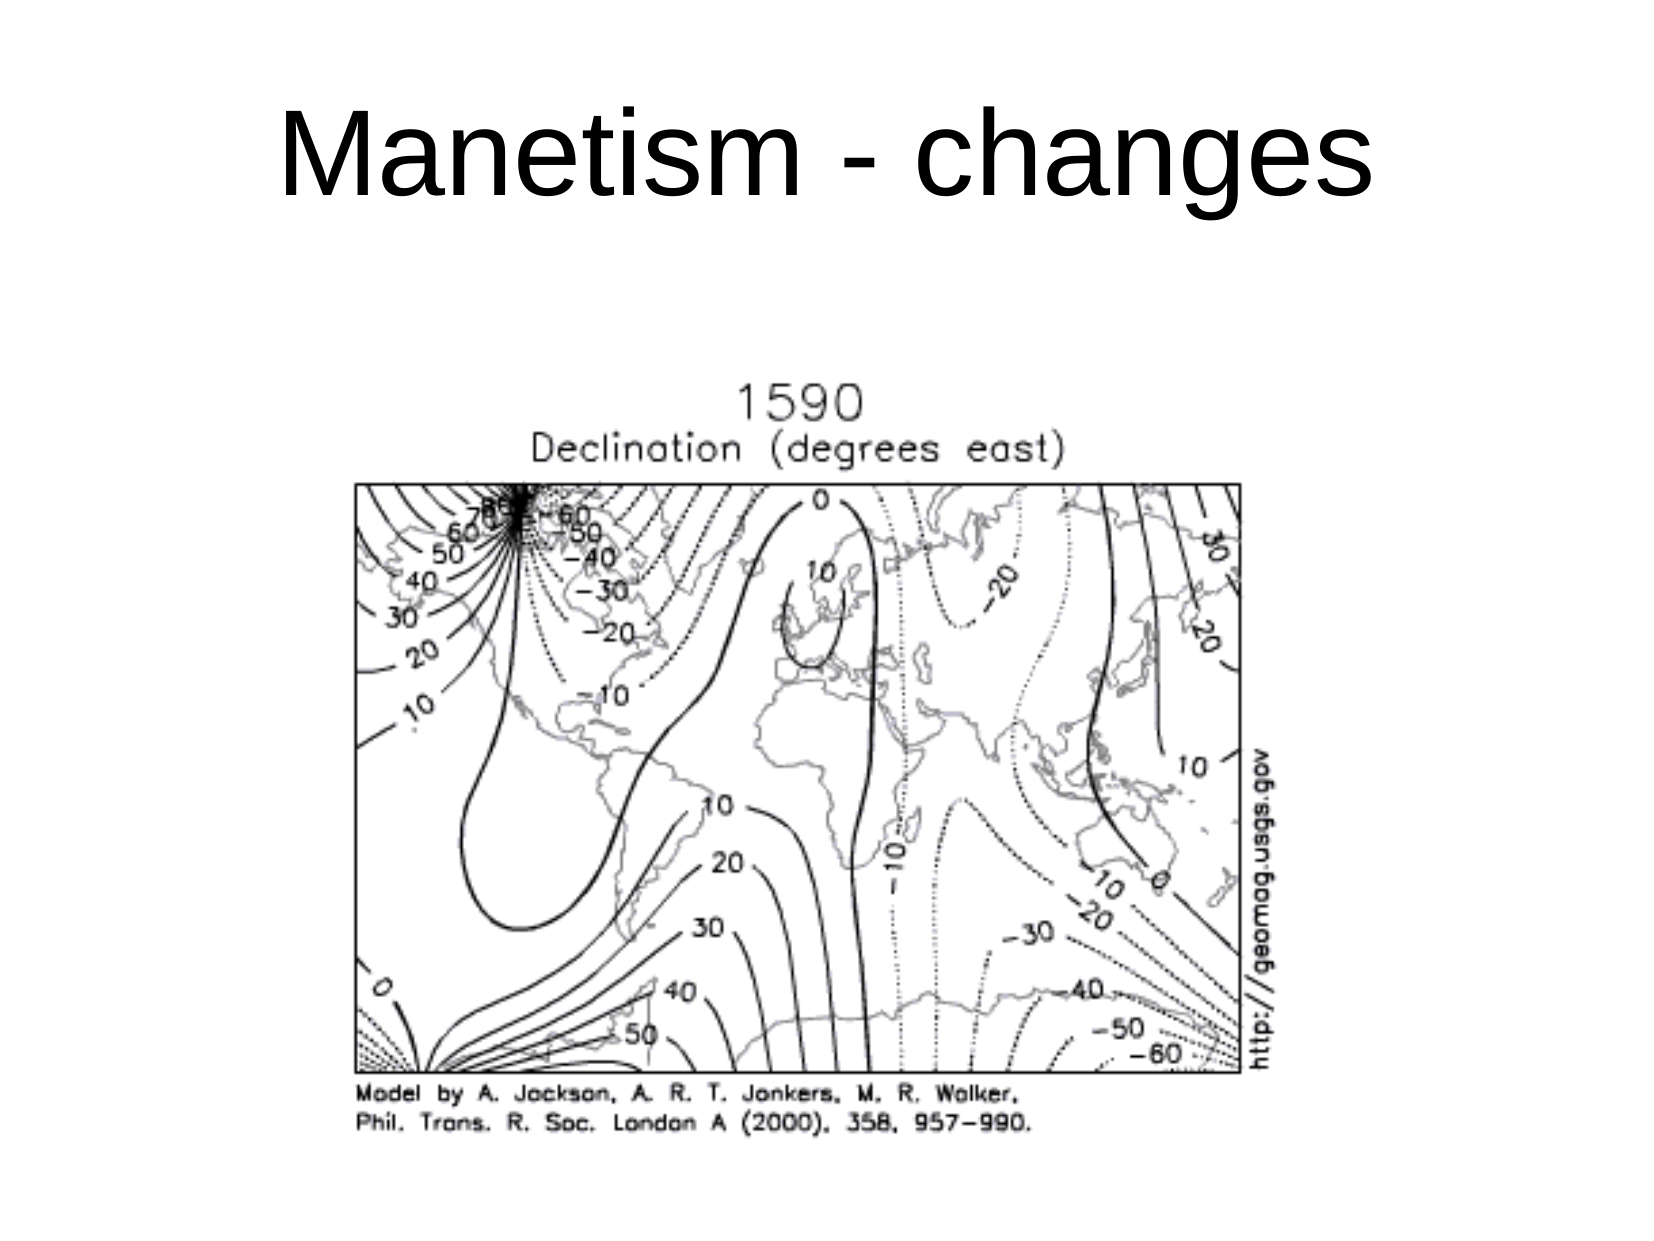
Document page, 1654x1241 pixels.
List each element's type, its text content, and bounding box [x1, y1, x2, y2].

picture [339, 363, 1291, 1150]
title Manetism - changes [82, 49, 1571, 257]
